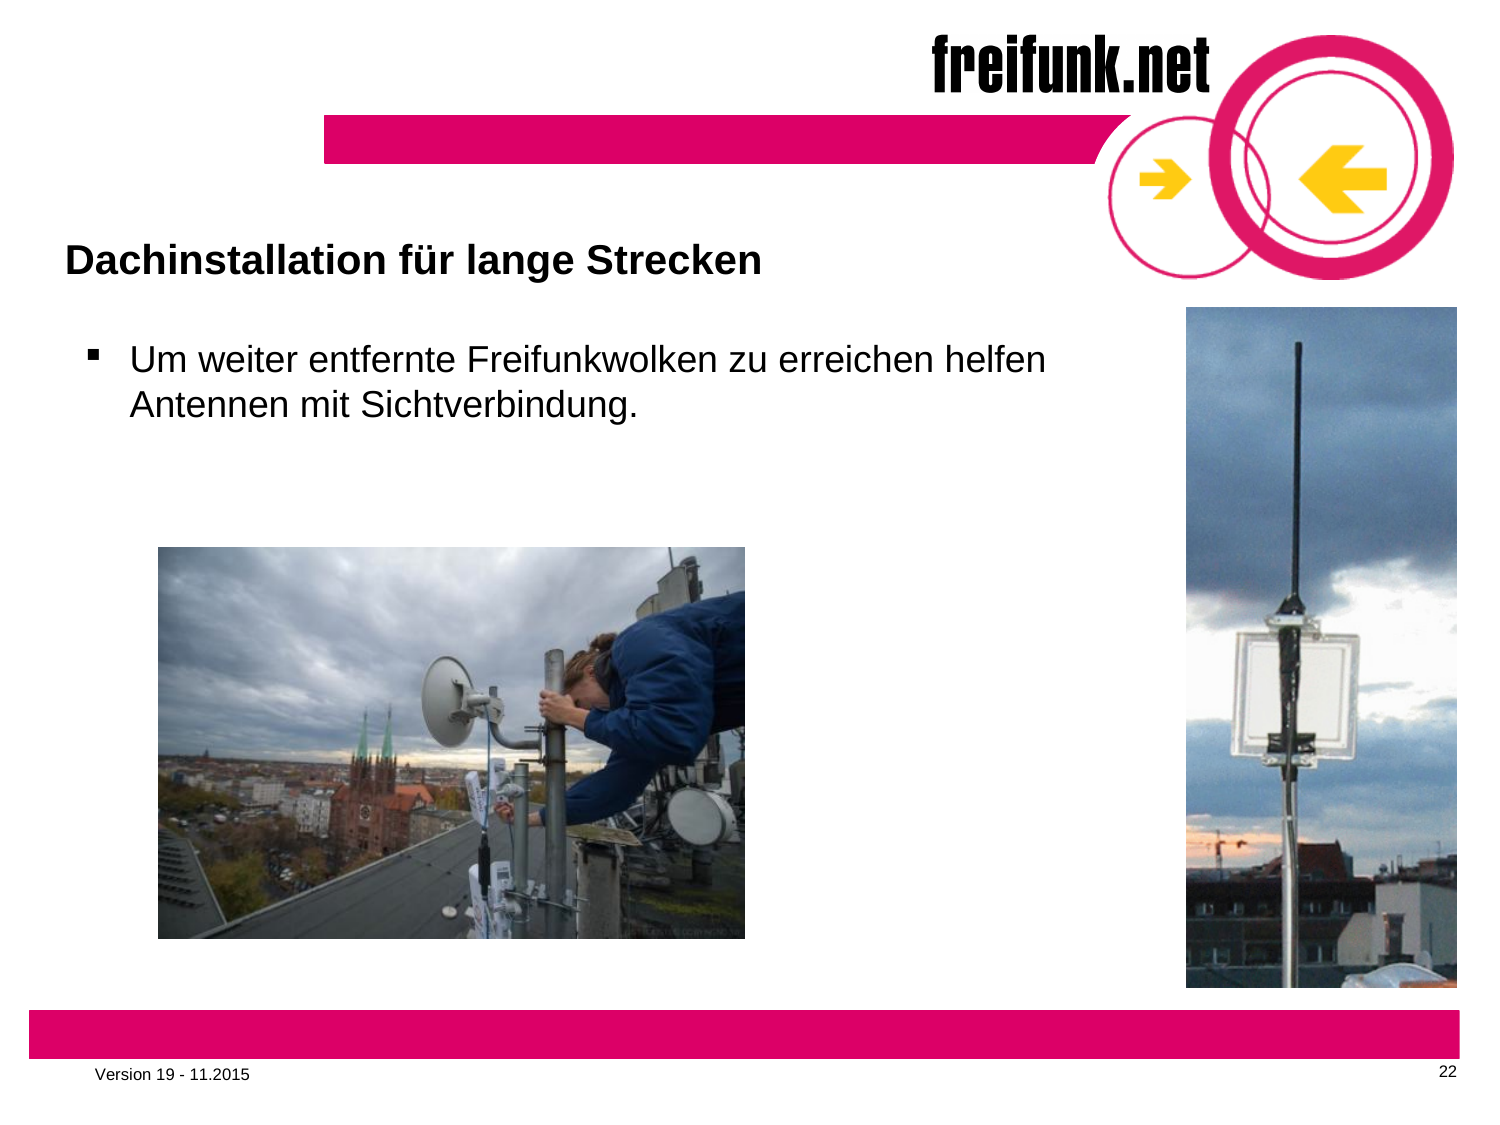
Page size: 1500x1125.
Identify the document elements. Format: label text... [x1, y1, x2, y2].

picture [932, 34, 1454, 280]
text_box Dachinstallation für lange Strecken [53, 233, 1046, 313]
picture [158, 547, 745, 939]
text_box Um weiter entfernte Freifunkwolken zu erreichen helfen Antennen mit Sichtverbindung. [55, 335, 1120, 539]
picture [1186, 307, 1457, 988]
